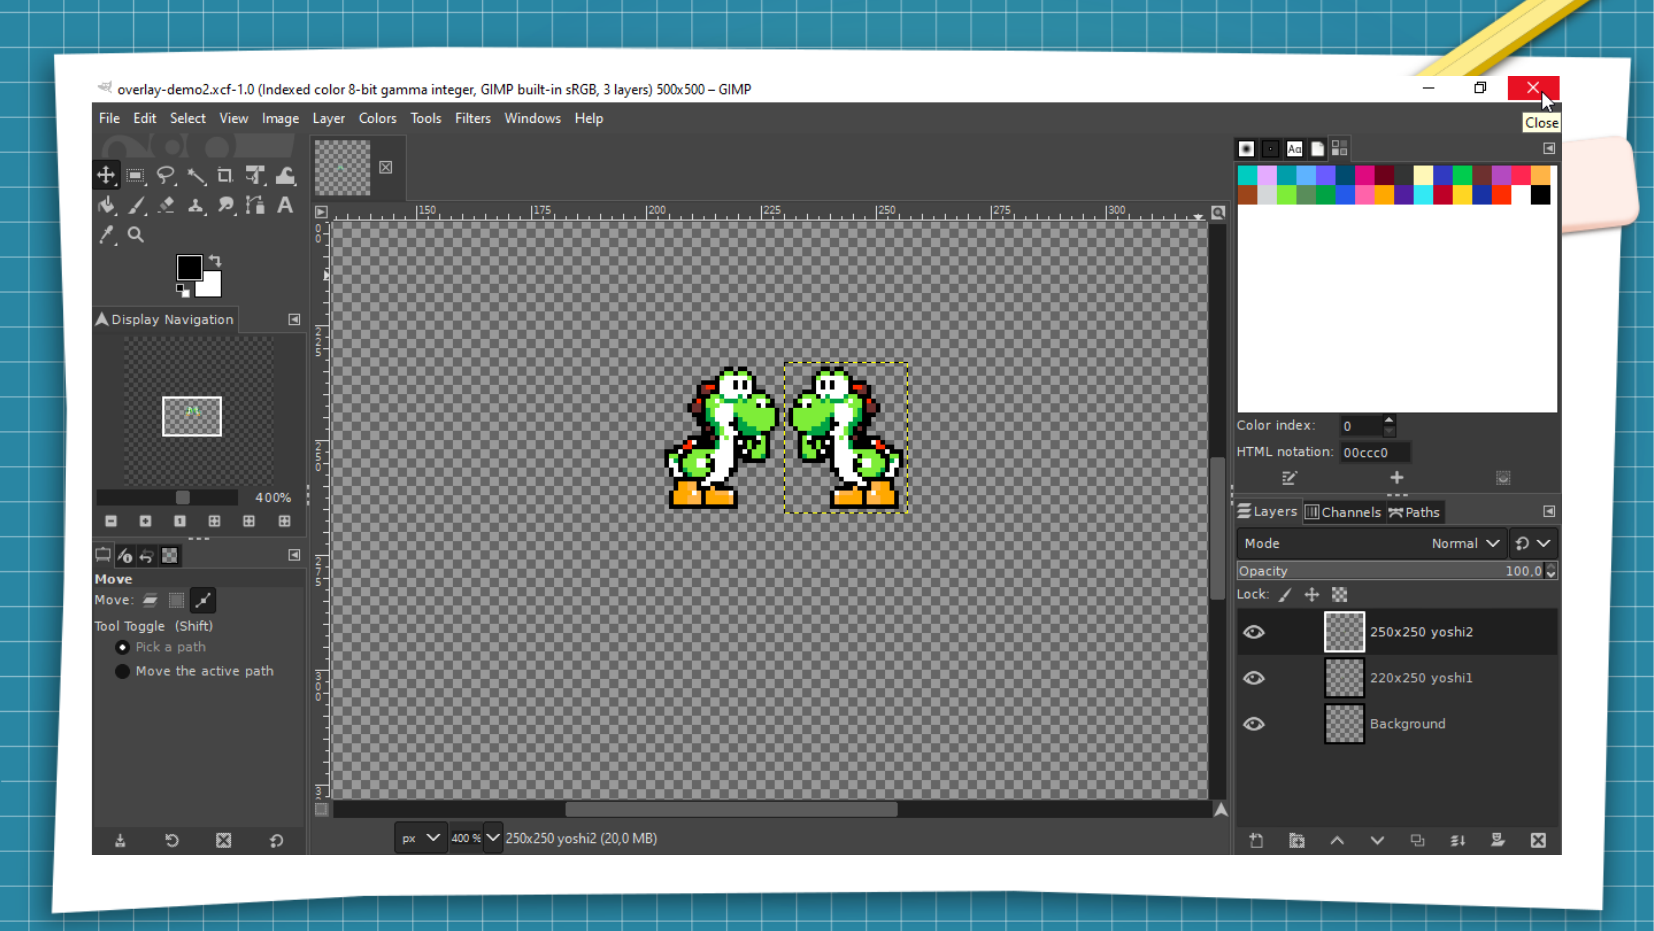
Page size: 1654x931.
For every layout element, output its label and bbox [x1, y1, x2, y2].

picture [91, 76, 1562, 855]
